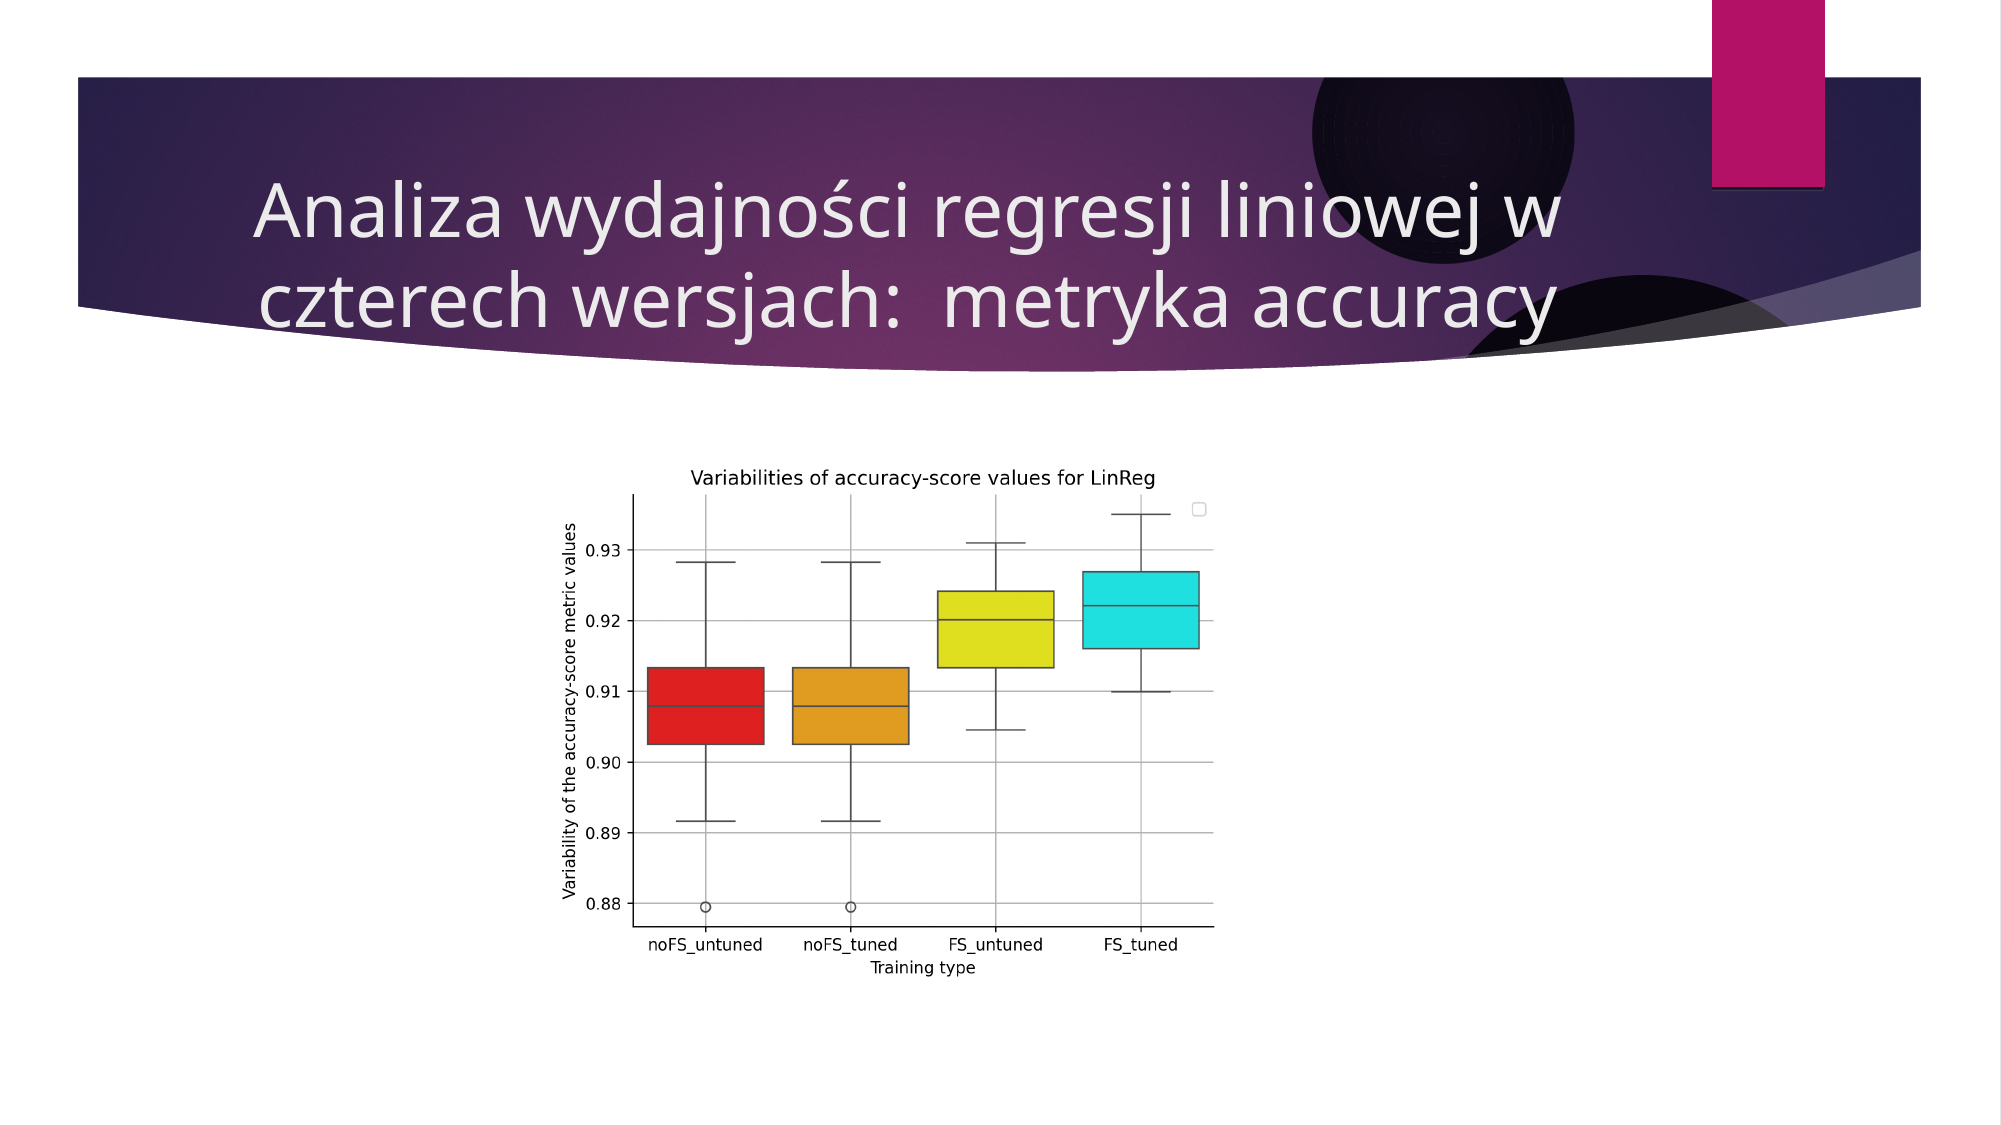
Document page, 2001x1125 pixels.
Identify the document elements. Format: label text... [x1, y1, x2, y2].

title Analiza wydajności regresji liniowej w czterech wersjach: metryka accuracy [189, 154, 1627, 271]
picture [539, 427, 1288, 988]
